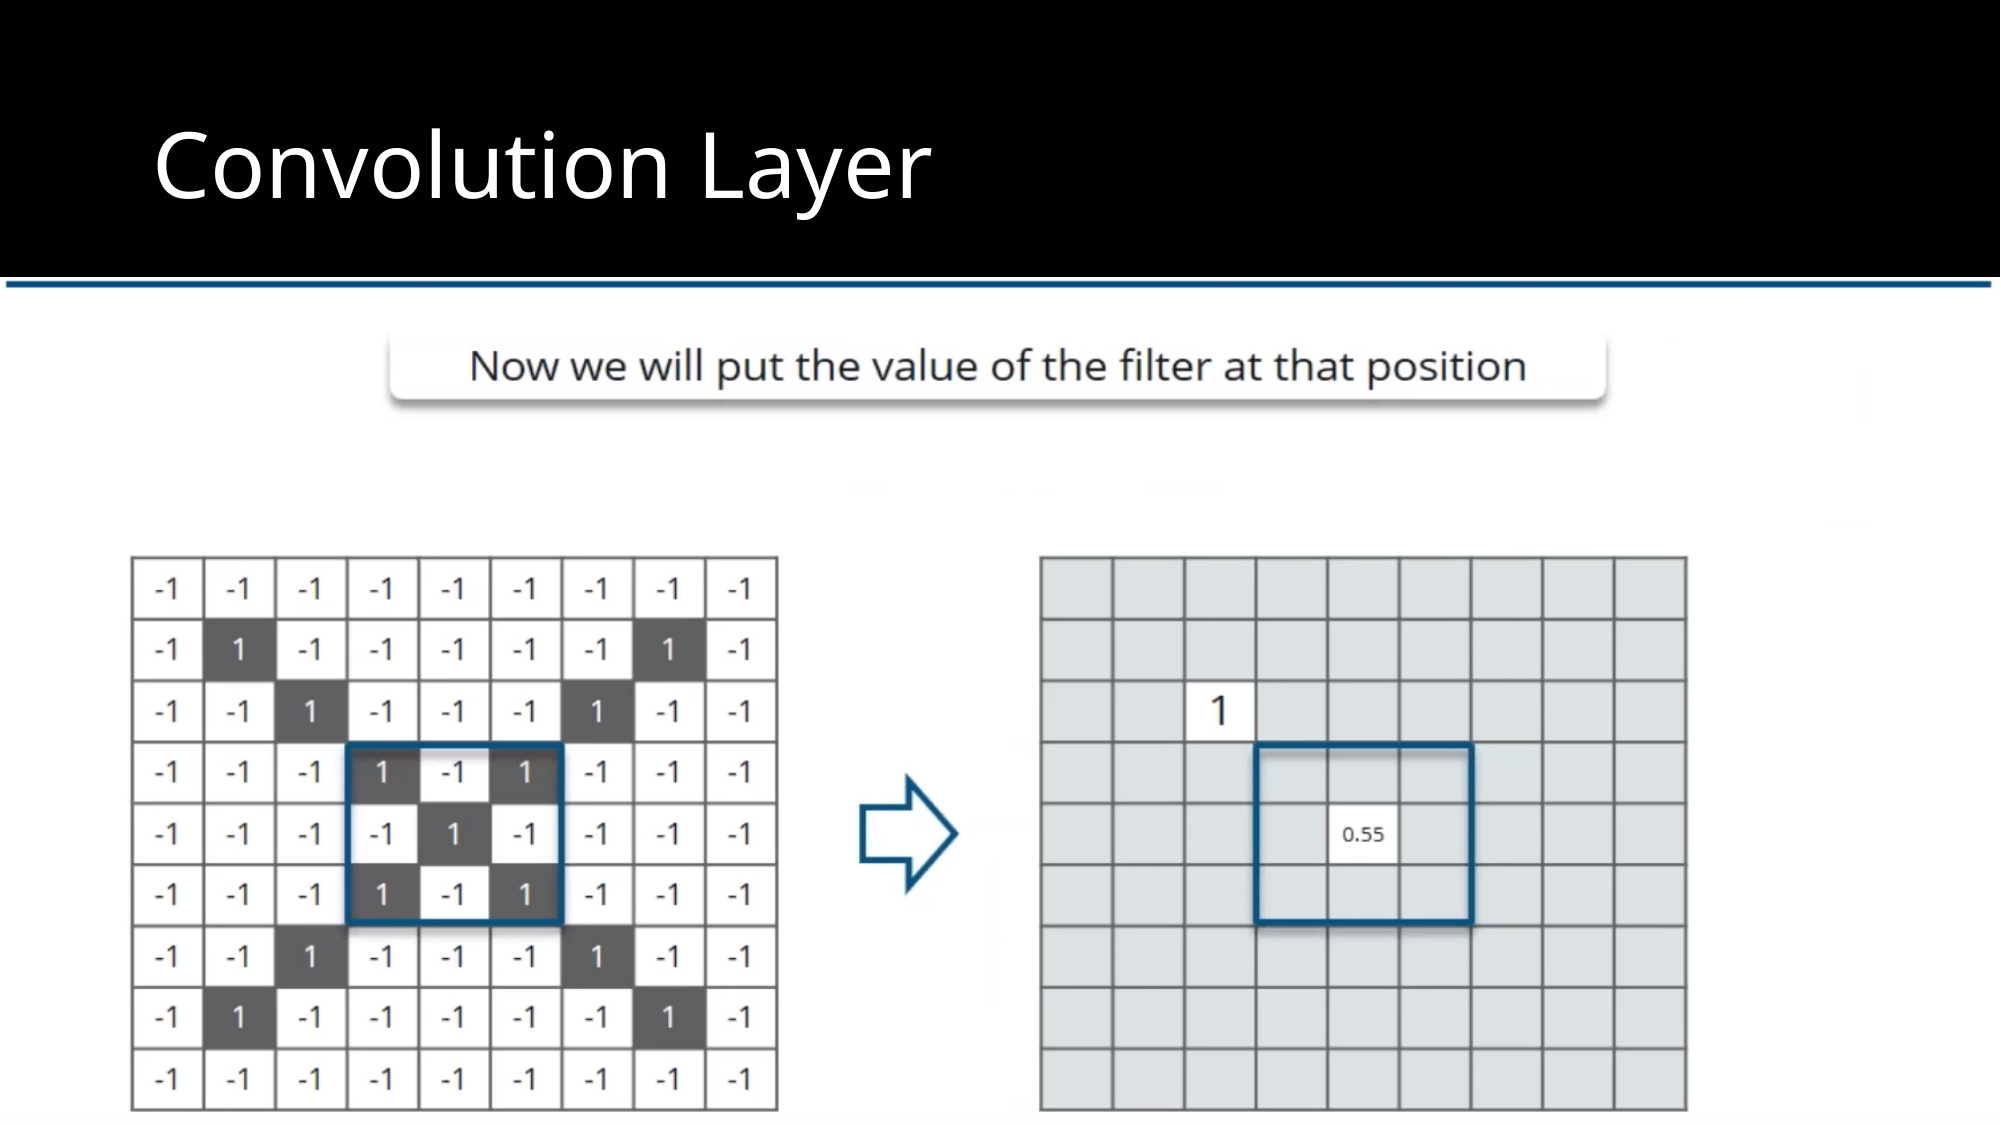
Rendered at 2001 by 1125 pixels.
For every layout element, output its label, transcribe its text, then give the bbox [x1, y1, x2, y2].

text_box Convolution Layer [137, 59, 1863, 278]
picture [0, 277, 2000, 1125]
